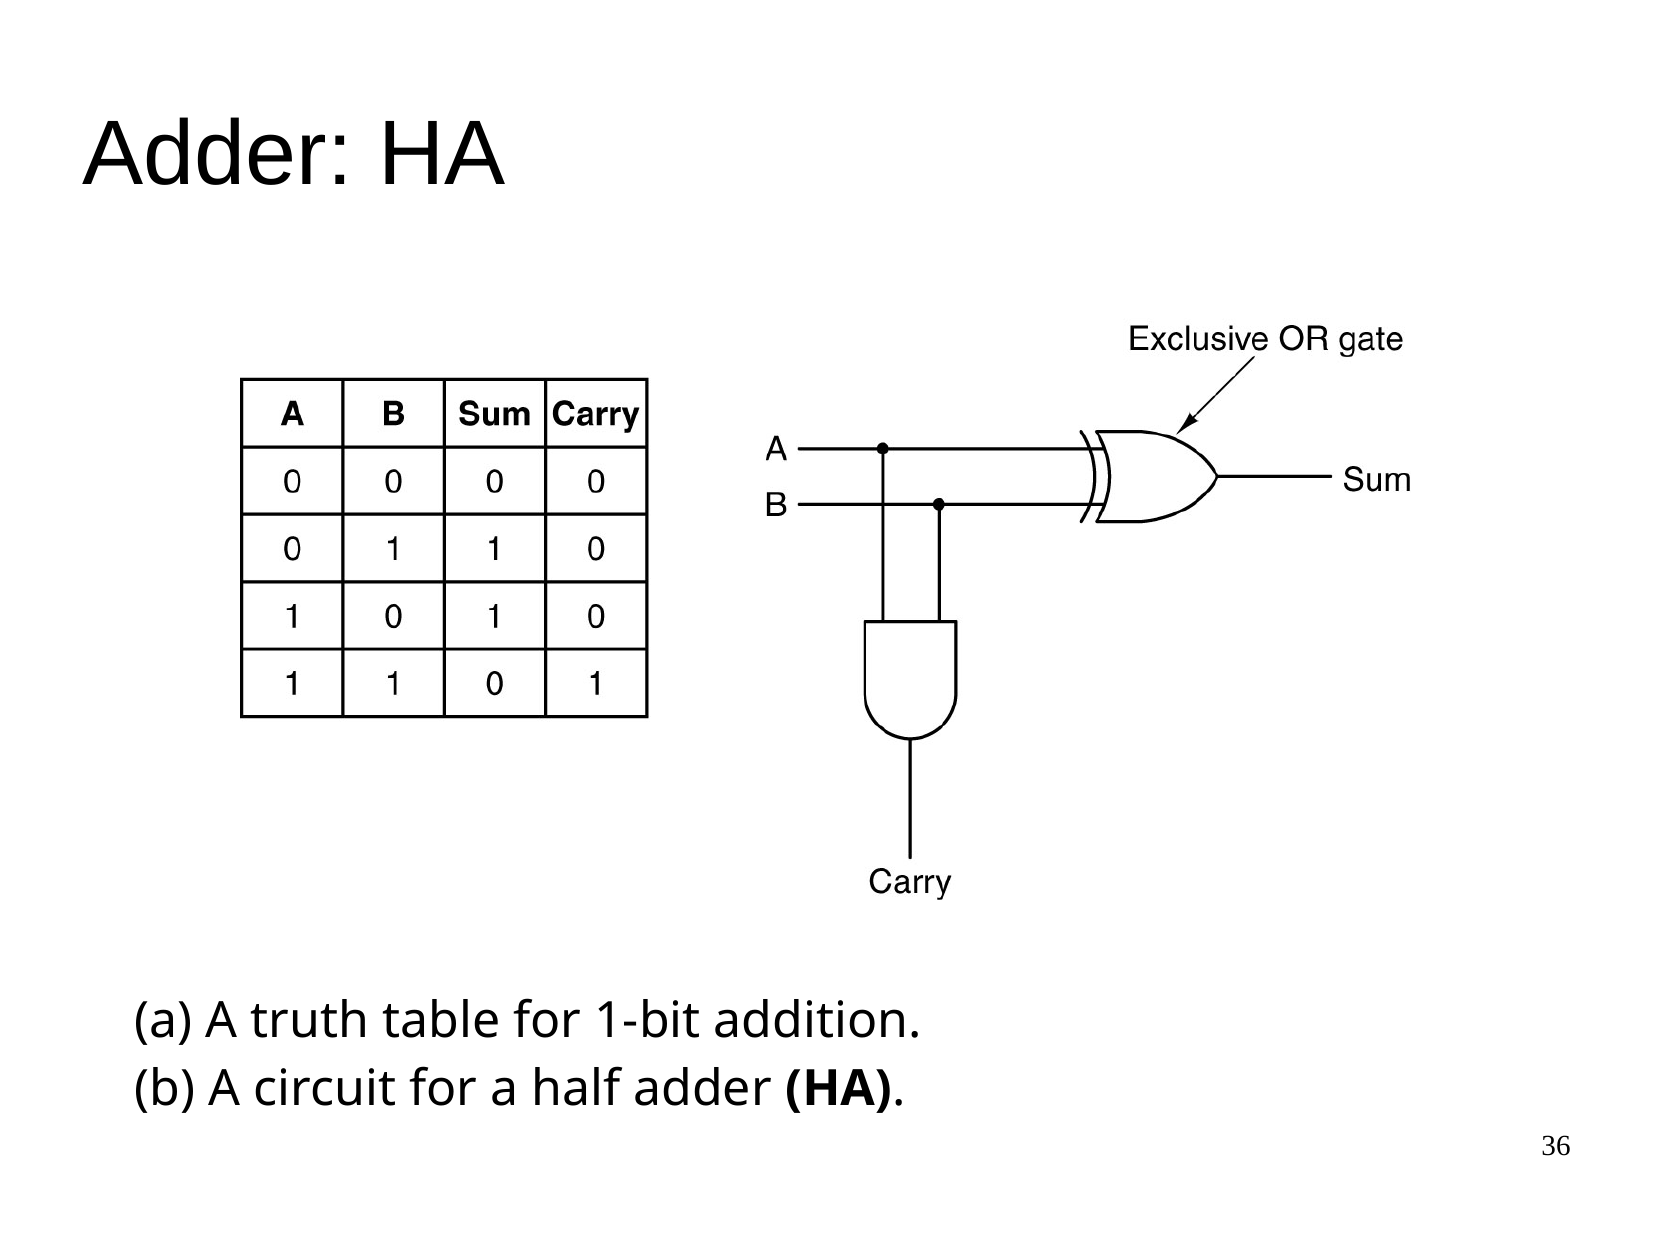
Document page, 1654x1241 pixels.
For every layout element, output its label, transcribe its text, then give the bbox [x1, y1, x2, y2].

picture [240, 318, 1411, 901]
title Adder: HA [82, 49, 616, 257]
text_box (a) A truth table for 1-bit addition. (b) A circuit for a half adder (HA). [120, 976, 1441, 1132]
